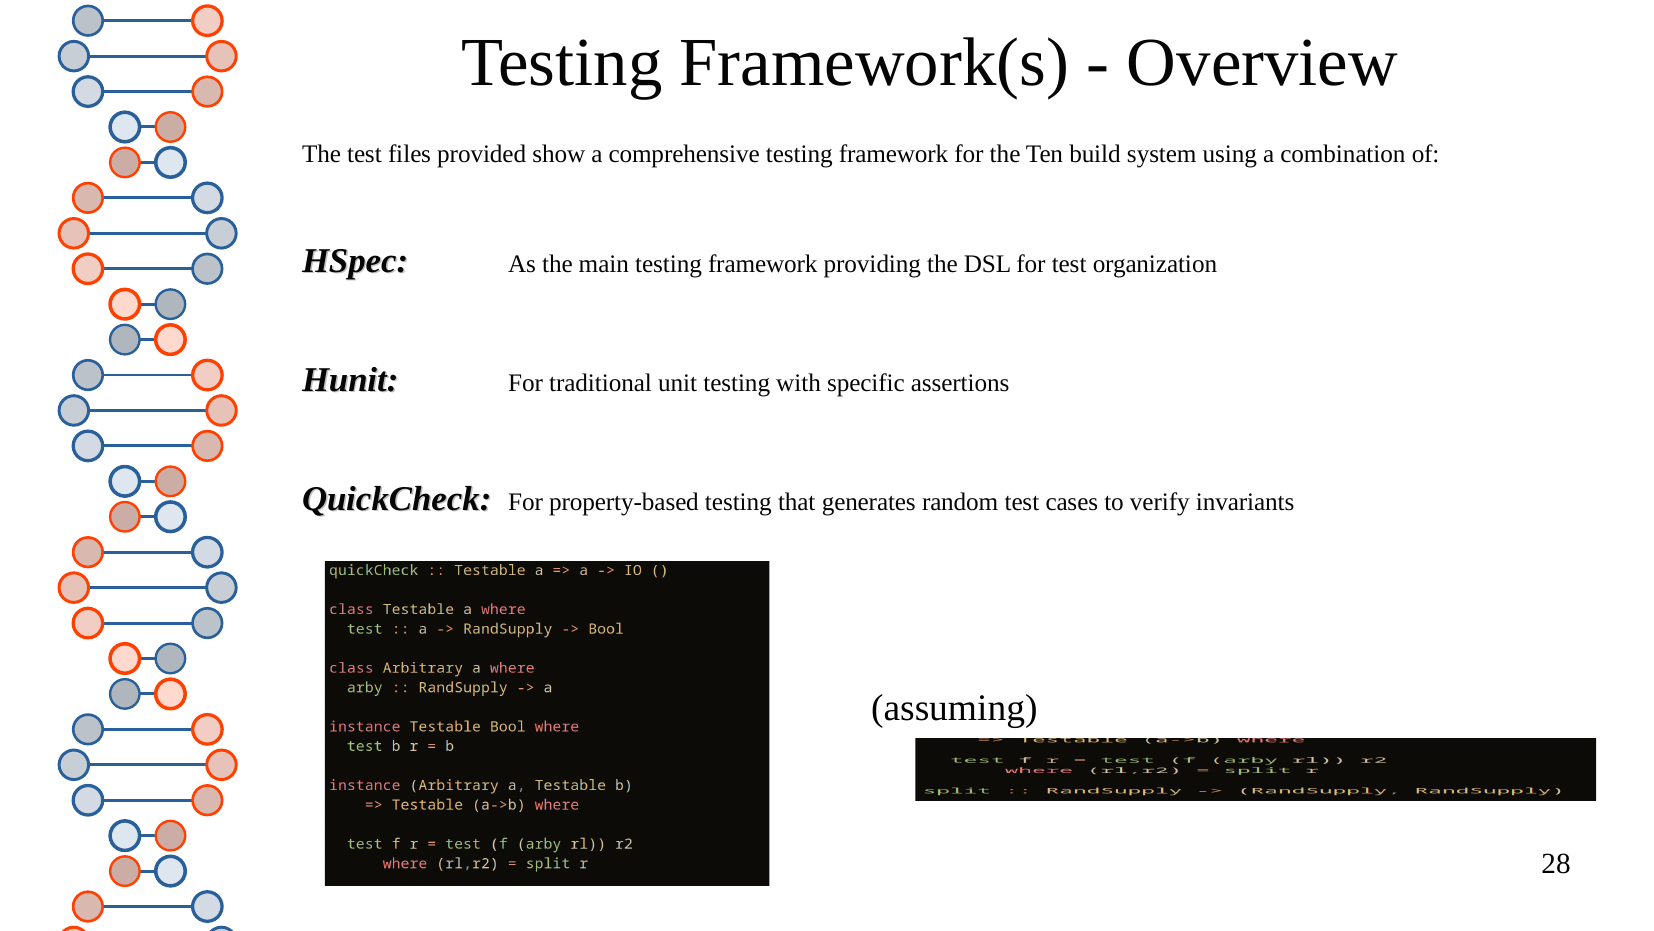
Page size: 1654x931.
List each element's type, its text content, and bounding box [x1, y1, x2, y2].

title Testing Framework(s) - Overview [265, 23, 1595, 101]
picture [915, 738, 1597, 801]
text_box (assuming) [856, 679, 1123, 739]
list The test files provided show a comprehensive testing framework for the Ten build system using a combination of: HSpec: As the main testing framework providing the DSL for test organization Hunit: For traditional unit testing with specific assertions QuickCheck: For property-based testing that generates random test cases to verify invariants [236, 82, 1565, 522]
picture [324, 561, 770, 886]
